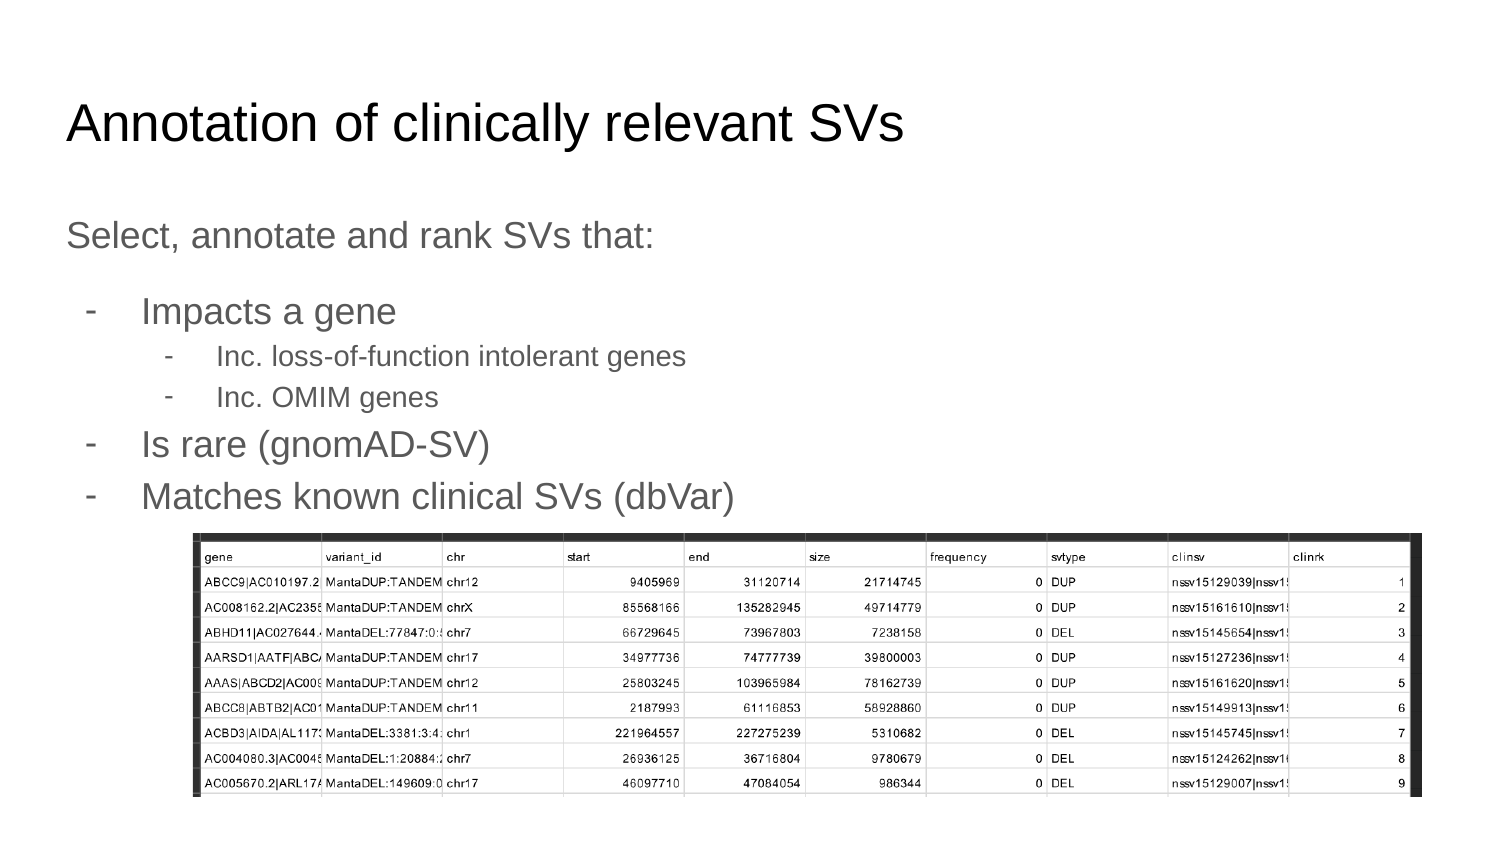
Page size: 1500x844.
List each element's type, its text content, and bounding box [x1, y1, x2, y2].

title Annotation of clinically relevant SVs [51, 72, 1449, 167]
picture [192, 533, 1422, 797]
list Select, annotate and rank SVs that: Impacts a gene Inc. loss-of-function intolerant genes Inc. OMIM genes Is rare (gnomAD-SV) Matches known clinical SVs (dbVar) [51, 189, 1449, 750]
